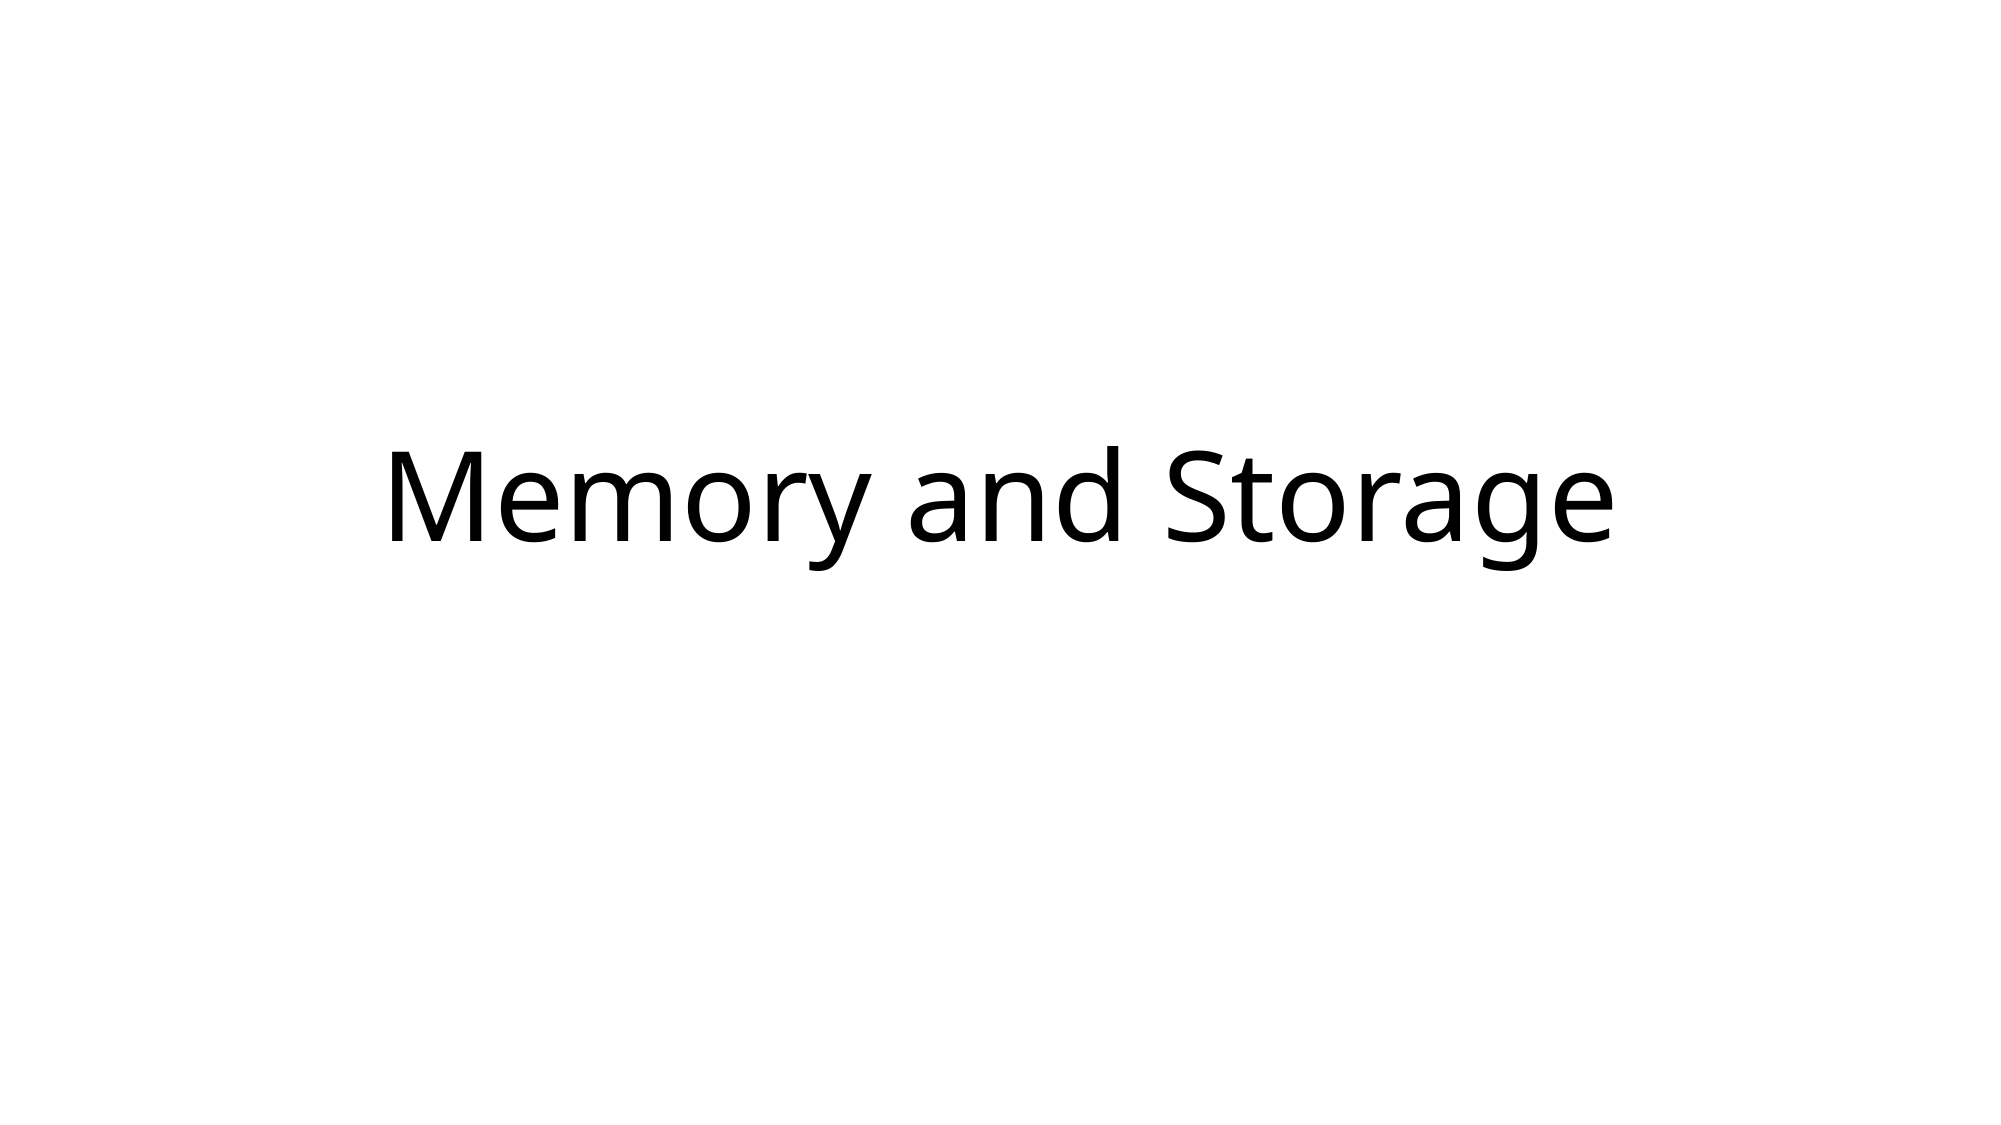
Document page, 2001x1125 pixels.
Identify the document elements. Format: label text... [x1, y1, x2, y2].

title Memory and Storage [249, 184, 1750, 576]
